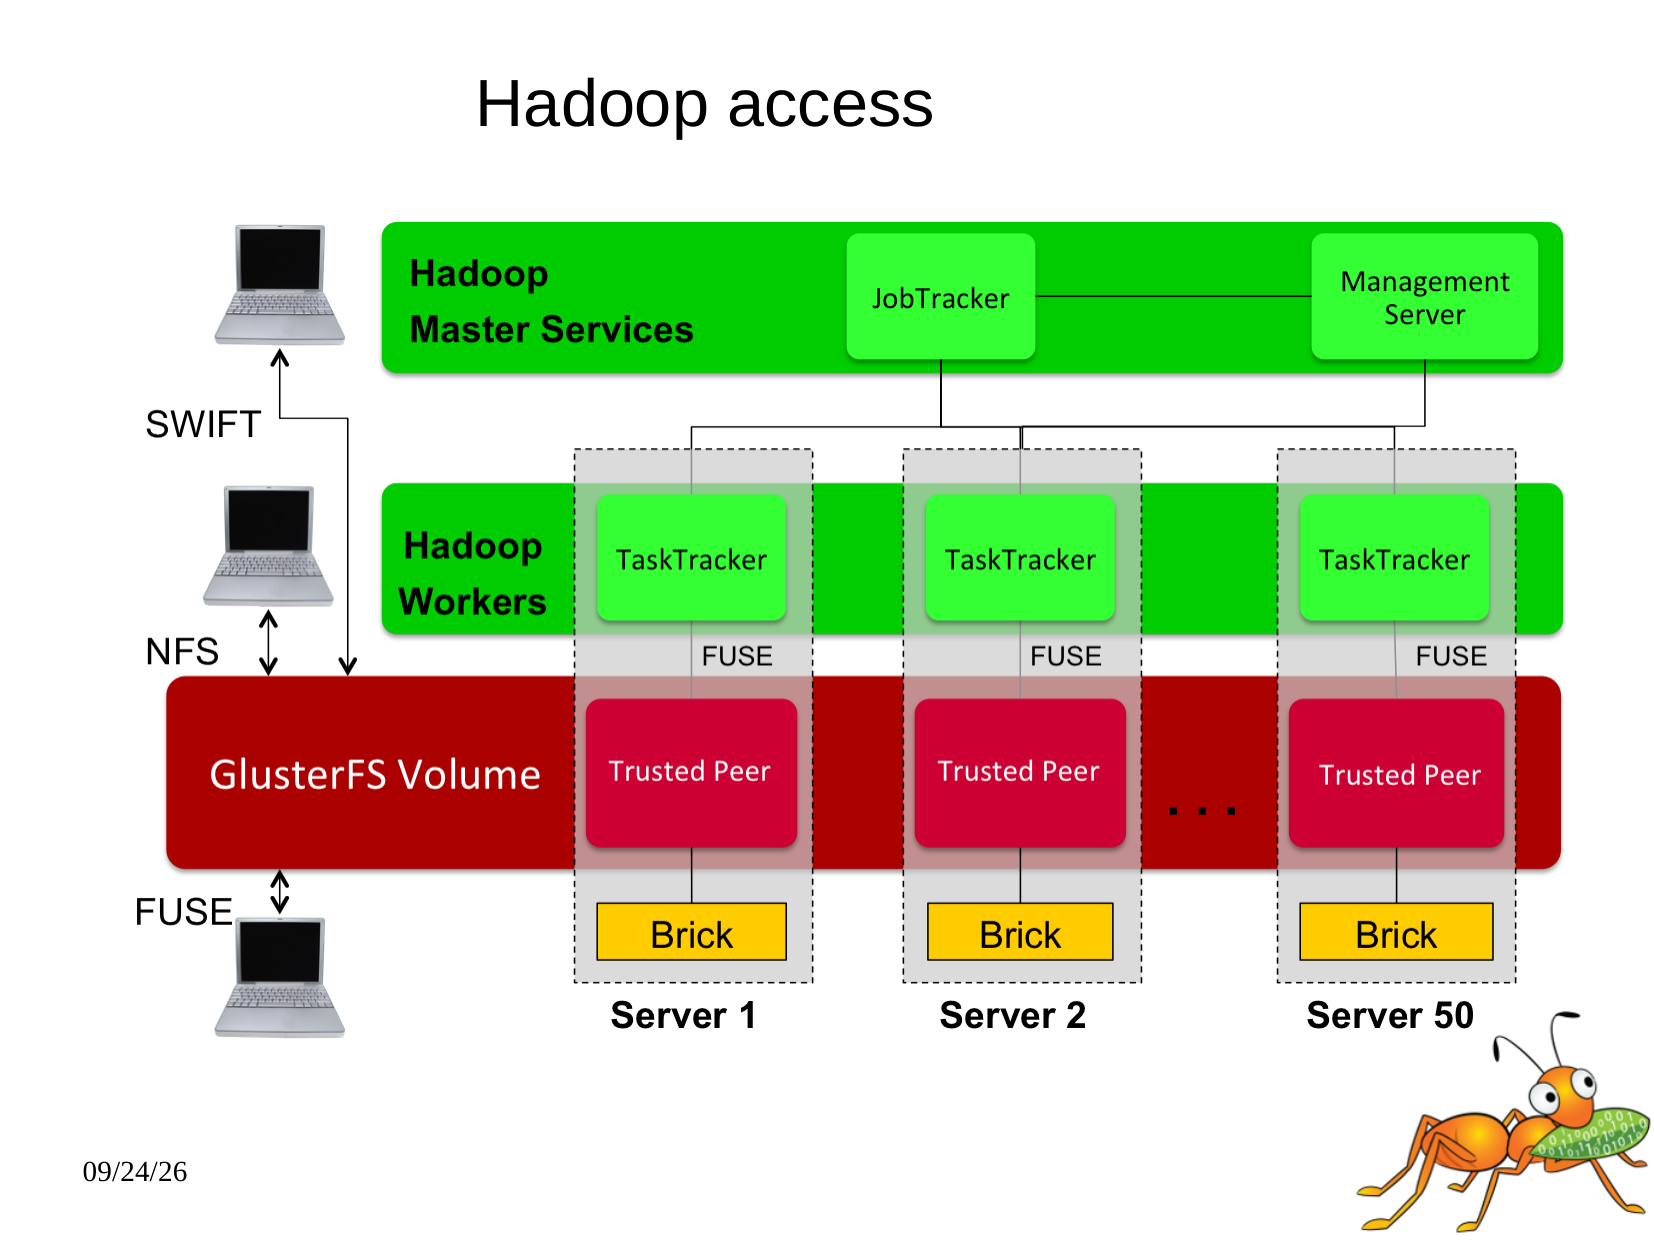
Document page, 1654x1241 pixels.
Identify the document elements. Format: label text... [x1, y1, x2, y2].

text_box Hadoop access [70, 59, 1341, 149]
picture [120, 219, 1654, 1235]
